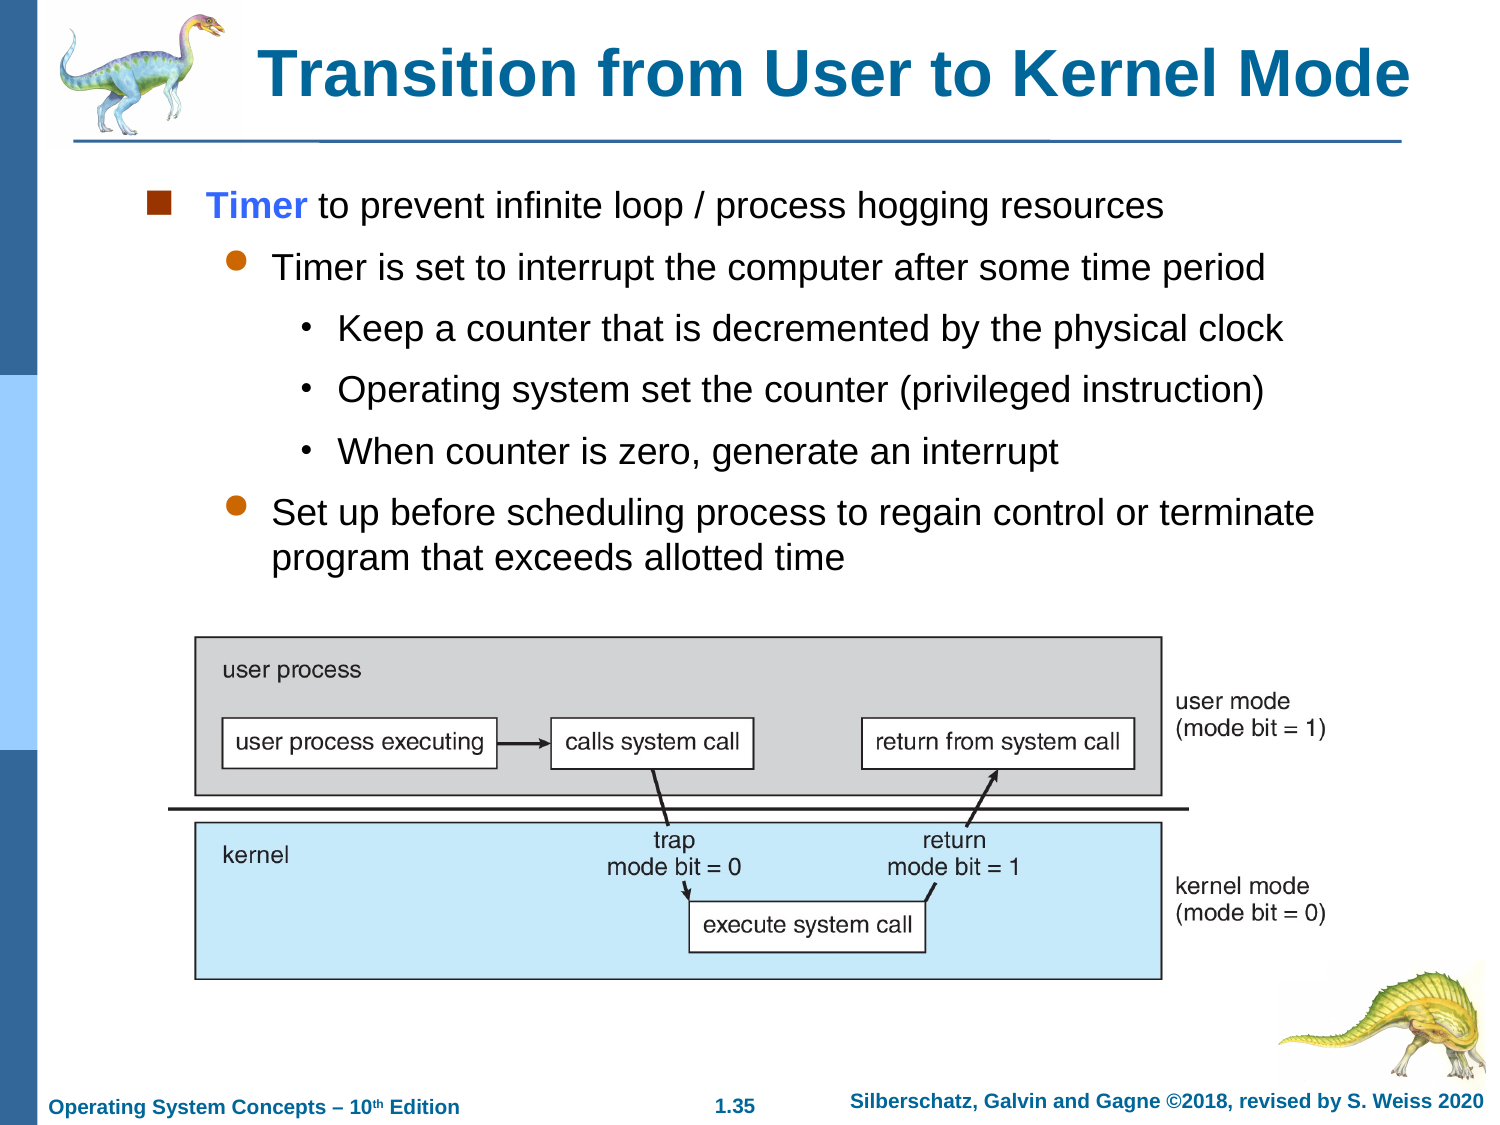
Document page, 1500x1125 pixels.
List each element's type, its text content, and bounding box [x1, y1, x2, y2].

picture [46, 0, 243, 149]
text_box Transition from User to Kernel Mode [144, 22, 1500, 117]
text_box Timer to prevent infinite loop / process hogging resources Timer is set to interrupt the computer after some time period Keep a counter that is decremented by the physical clock Operating system set the counter (privileged instruction) When counter is zero, generate an interrupt Set up before scheduling process to regain control or terminate program that exceeds allotted time [134, 173, 1407, 637]
picture [168, 636, 1486, 1090]
